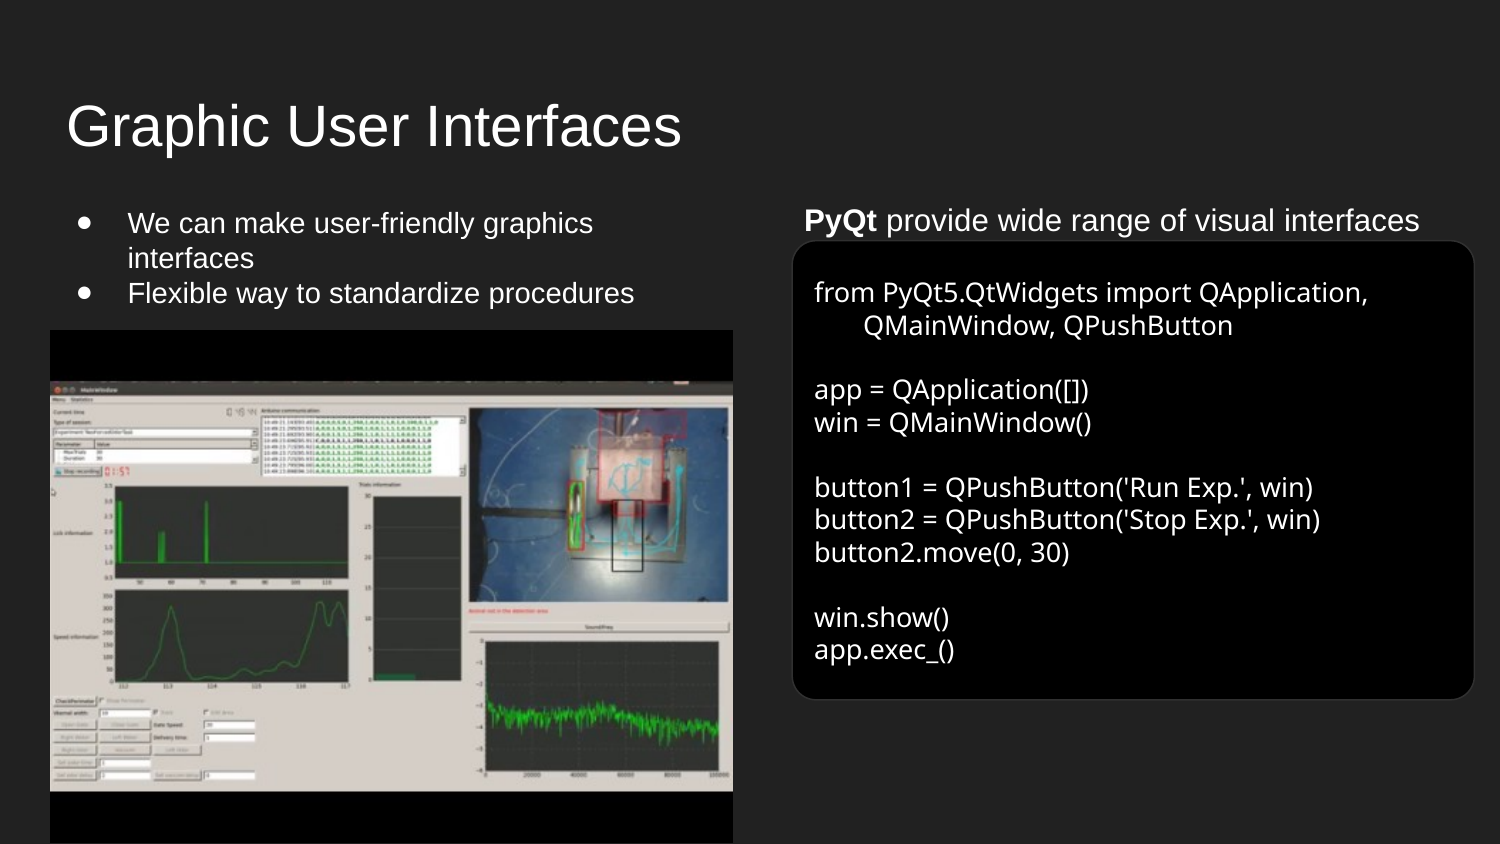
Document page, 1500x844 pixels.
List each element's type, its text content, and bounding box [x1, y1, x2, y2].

picture [50, 330, 733, 843]
list We can make user-friendly graphics interfaces Flexible way to standardize procedures [37, 189, 732, 331]
text_box from PyQt5.QtWidgets import QApplication, QMainWindow, QPushButton app = QApplication([]) win = QMainWindow() button1 = QPushButton('Run Exp.', win) button2 = QPushButton('Stop Exp.', win) button2.move(0, 30) win.show() app.exec_() [792, 240, 1475, 700]
list PyQt provide wide range of visual interfaces [789, 179, 1500, 227]
title Graphic User Interfaces [51, 72, 722, 167]
